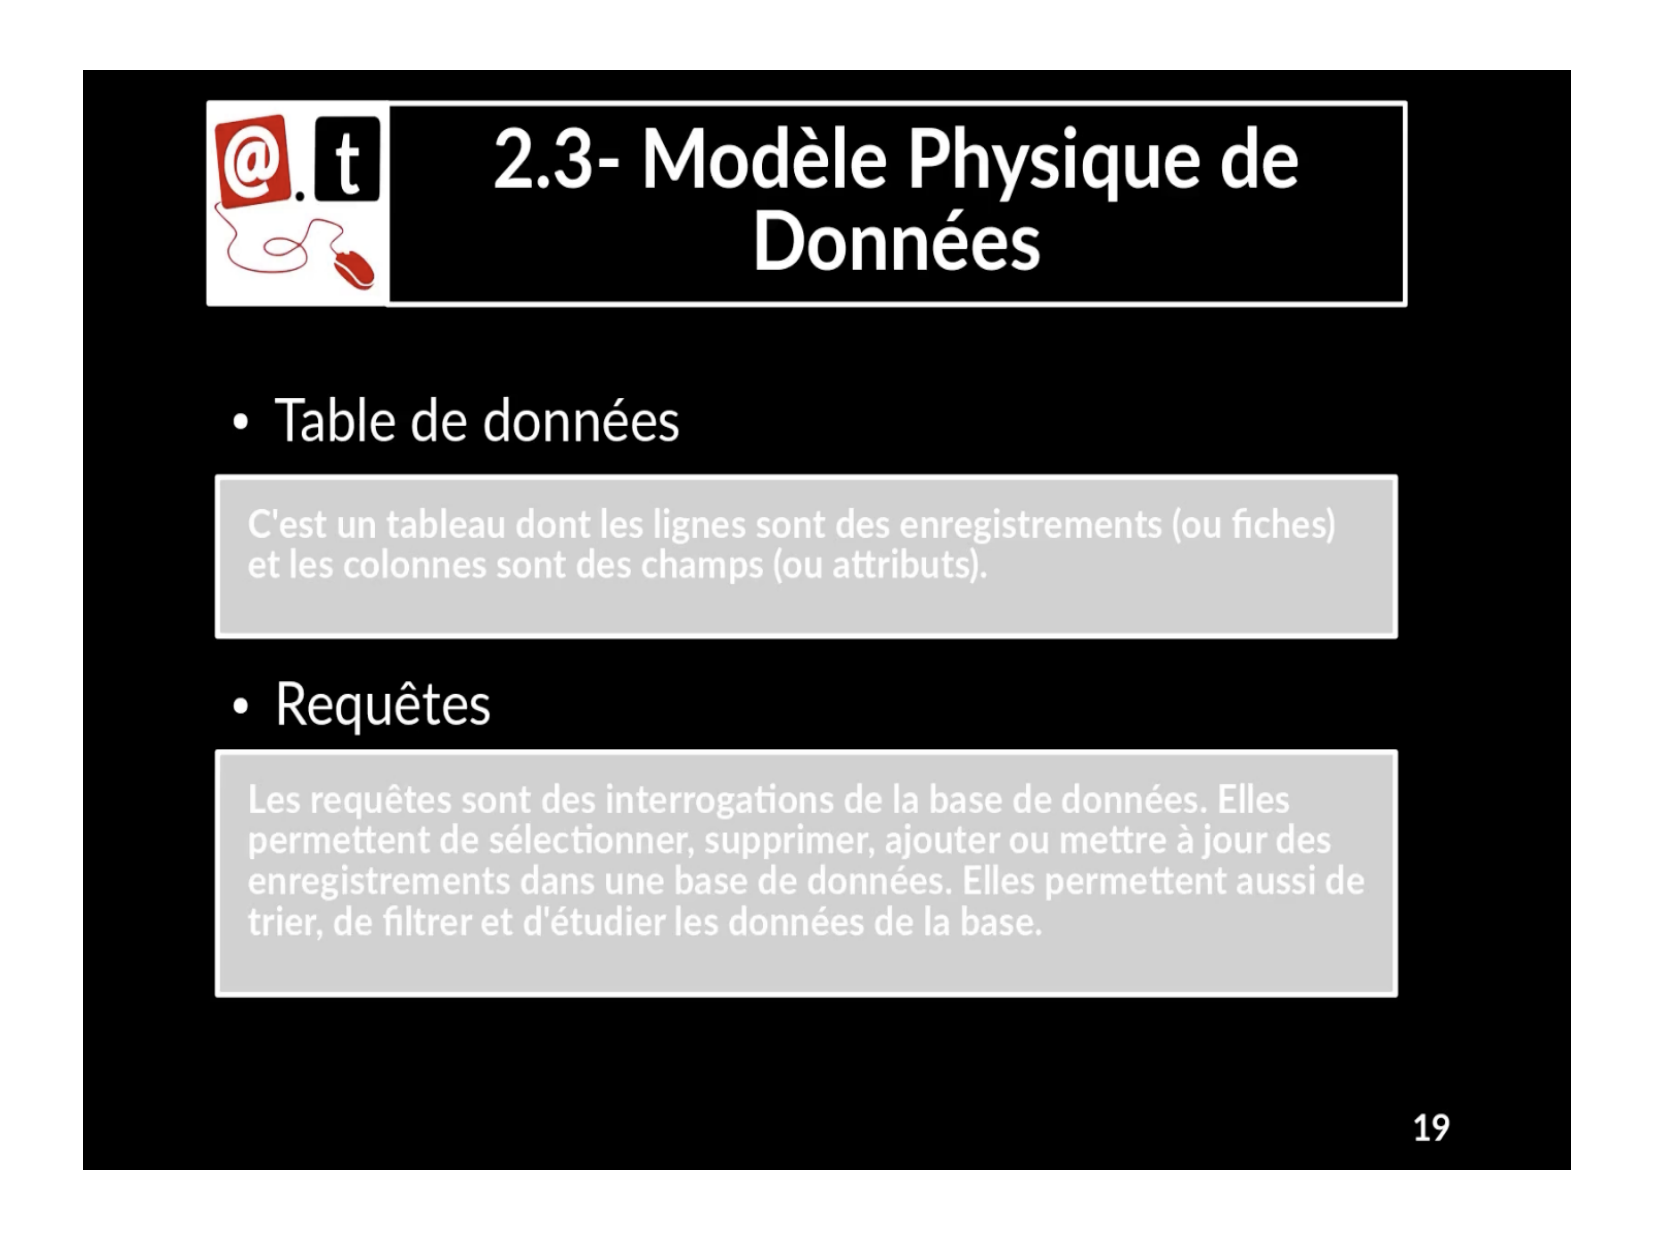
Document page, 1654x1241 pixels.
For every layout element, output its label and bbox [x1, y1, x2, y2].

picture [83, 70, 1571, 1170]
